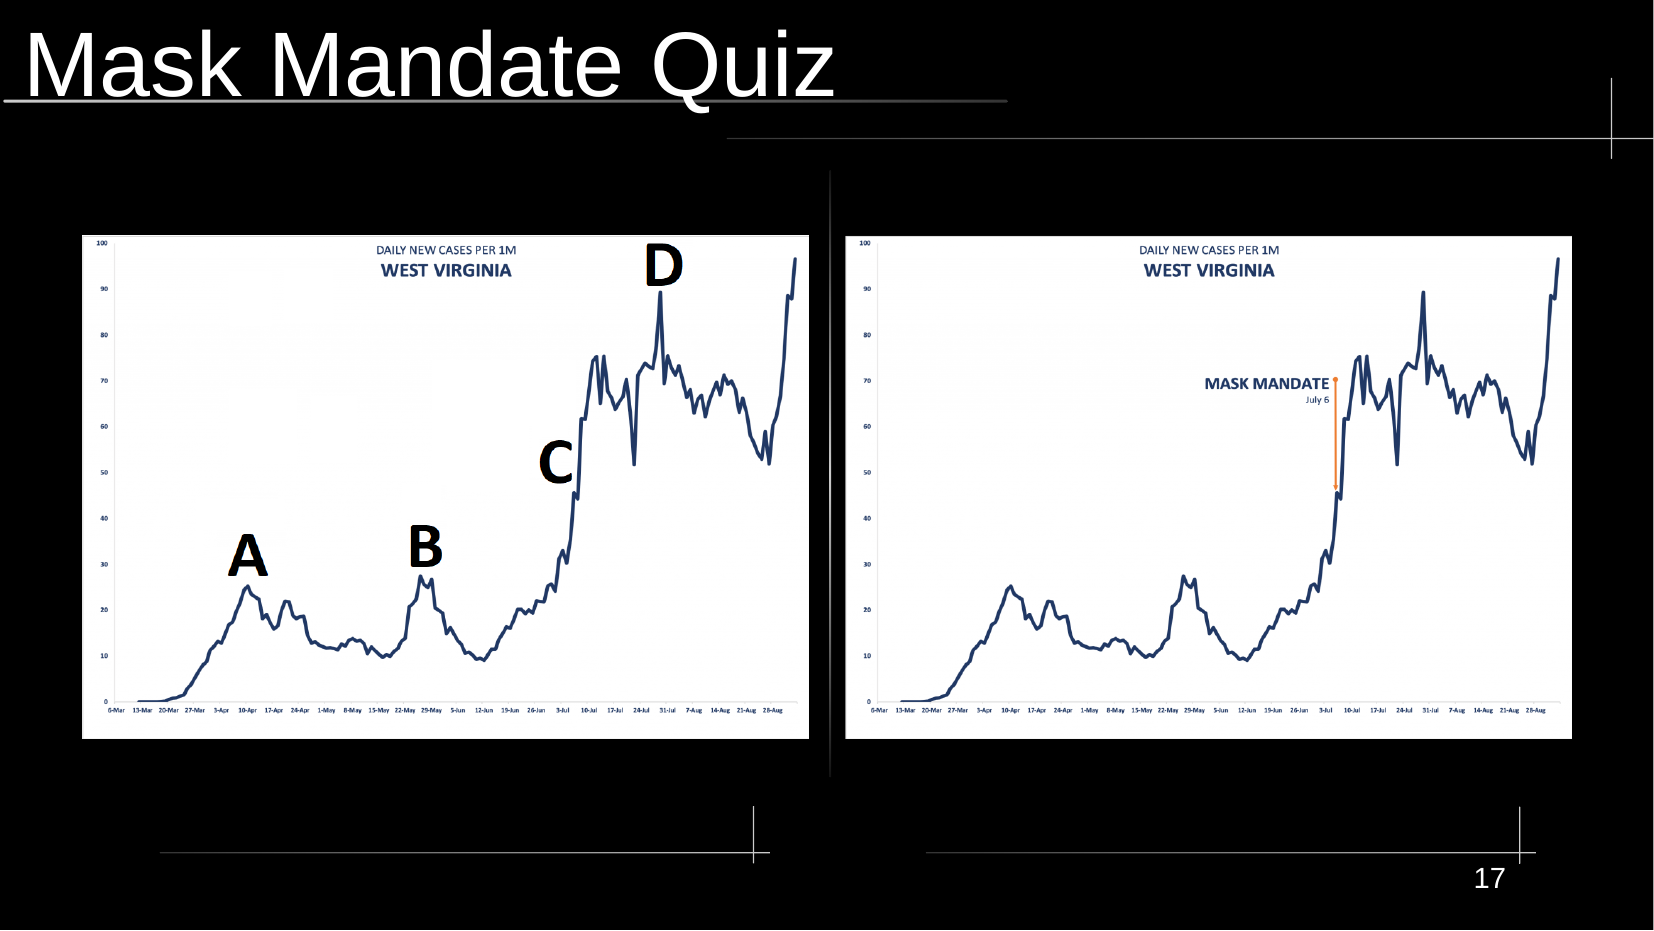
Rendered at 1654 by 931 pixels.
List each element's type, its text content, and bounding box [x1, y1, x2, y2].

picture [845, 235, 1572, 739]
title Mask Mandate Quiz [23, 11, 1589, 119]
picture [82, 235, 809, 739]
